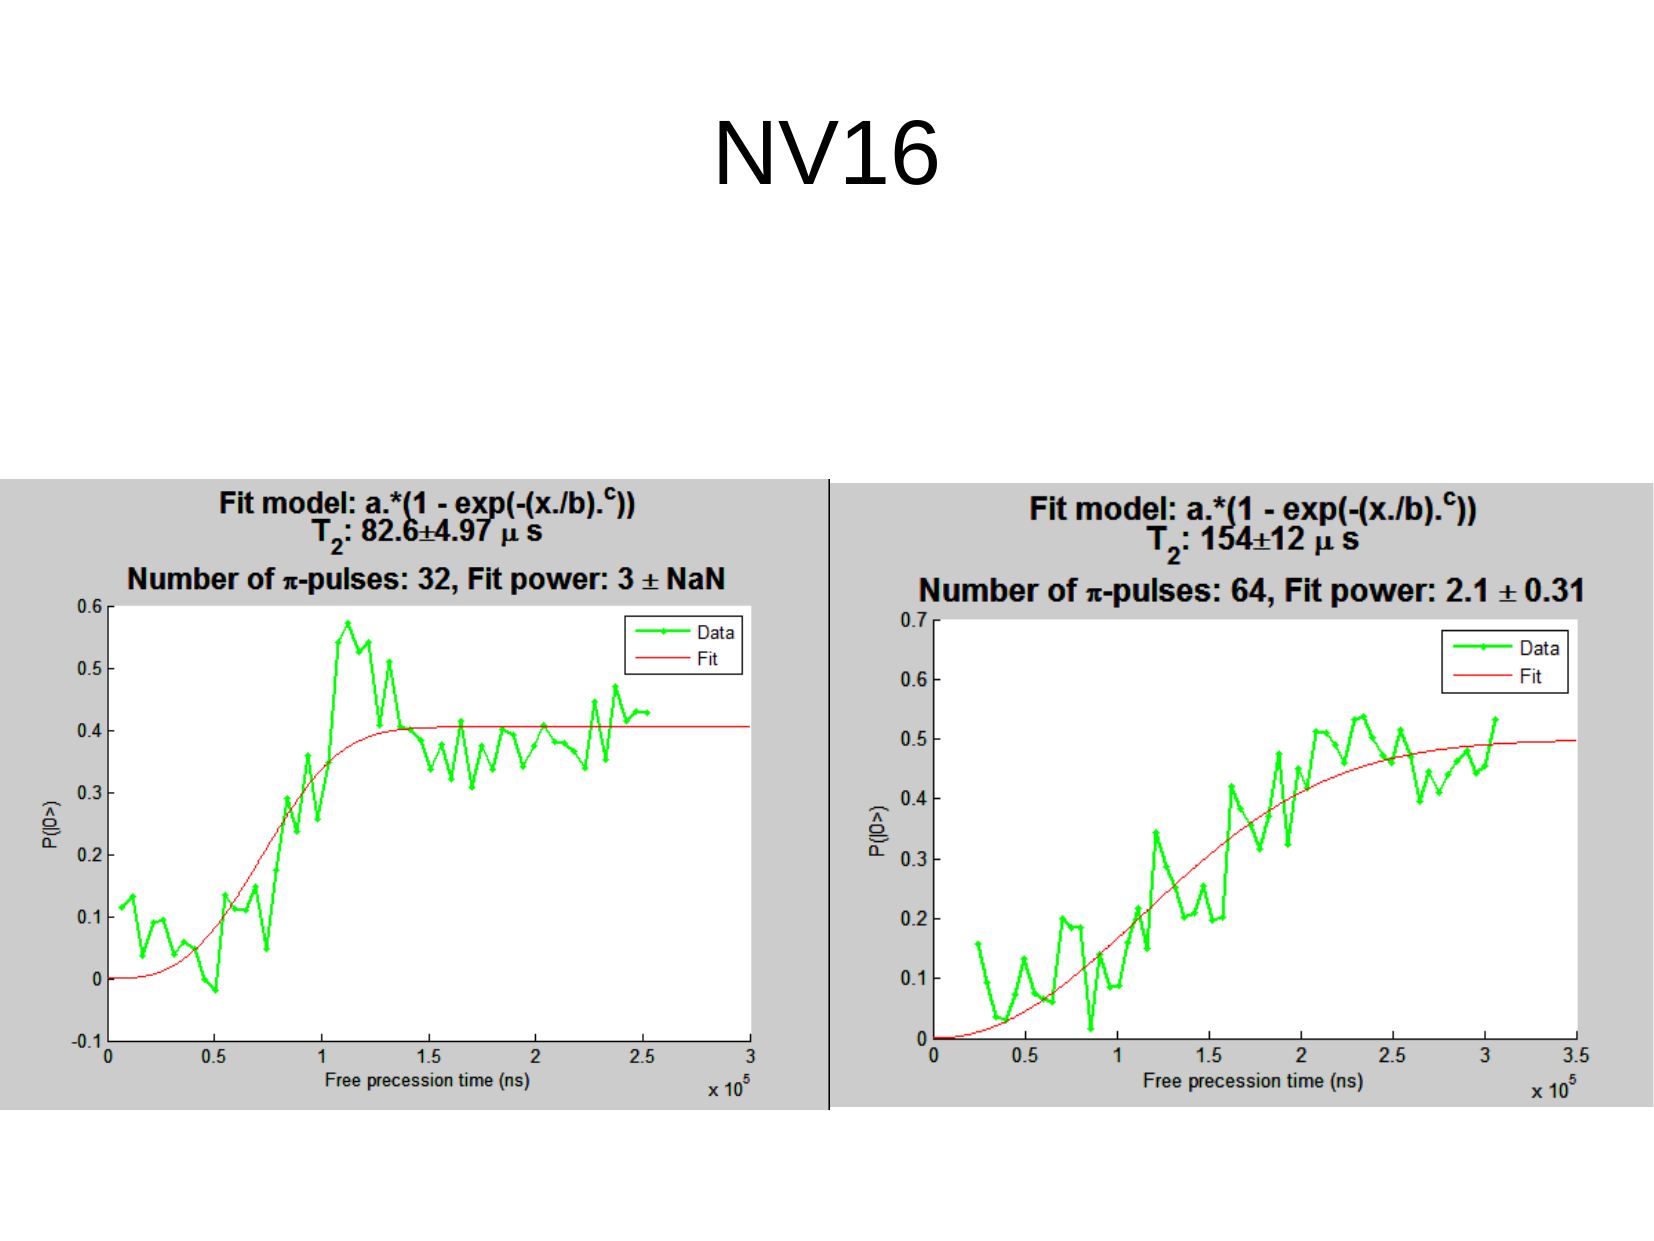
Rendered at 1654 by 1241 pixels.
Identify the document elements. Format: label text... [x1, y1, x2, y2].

title NV16 [82, 49, 1571, 257]
picture [0, 479, 1654, 1111]
